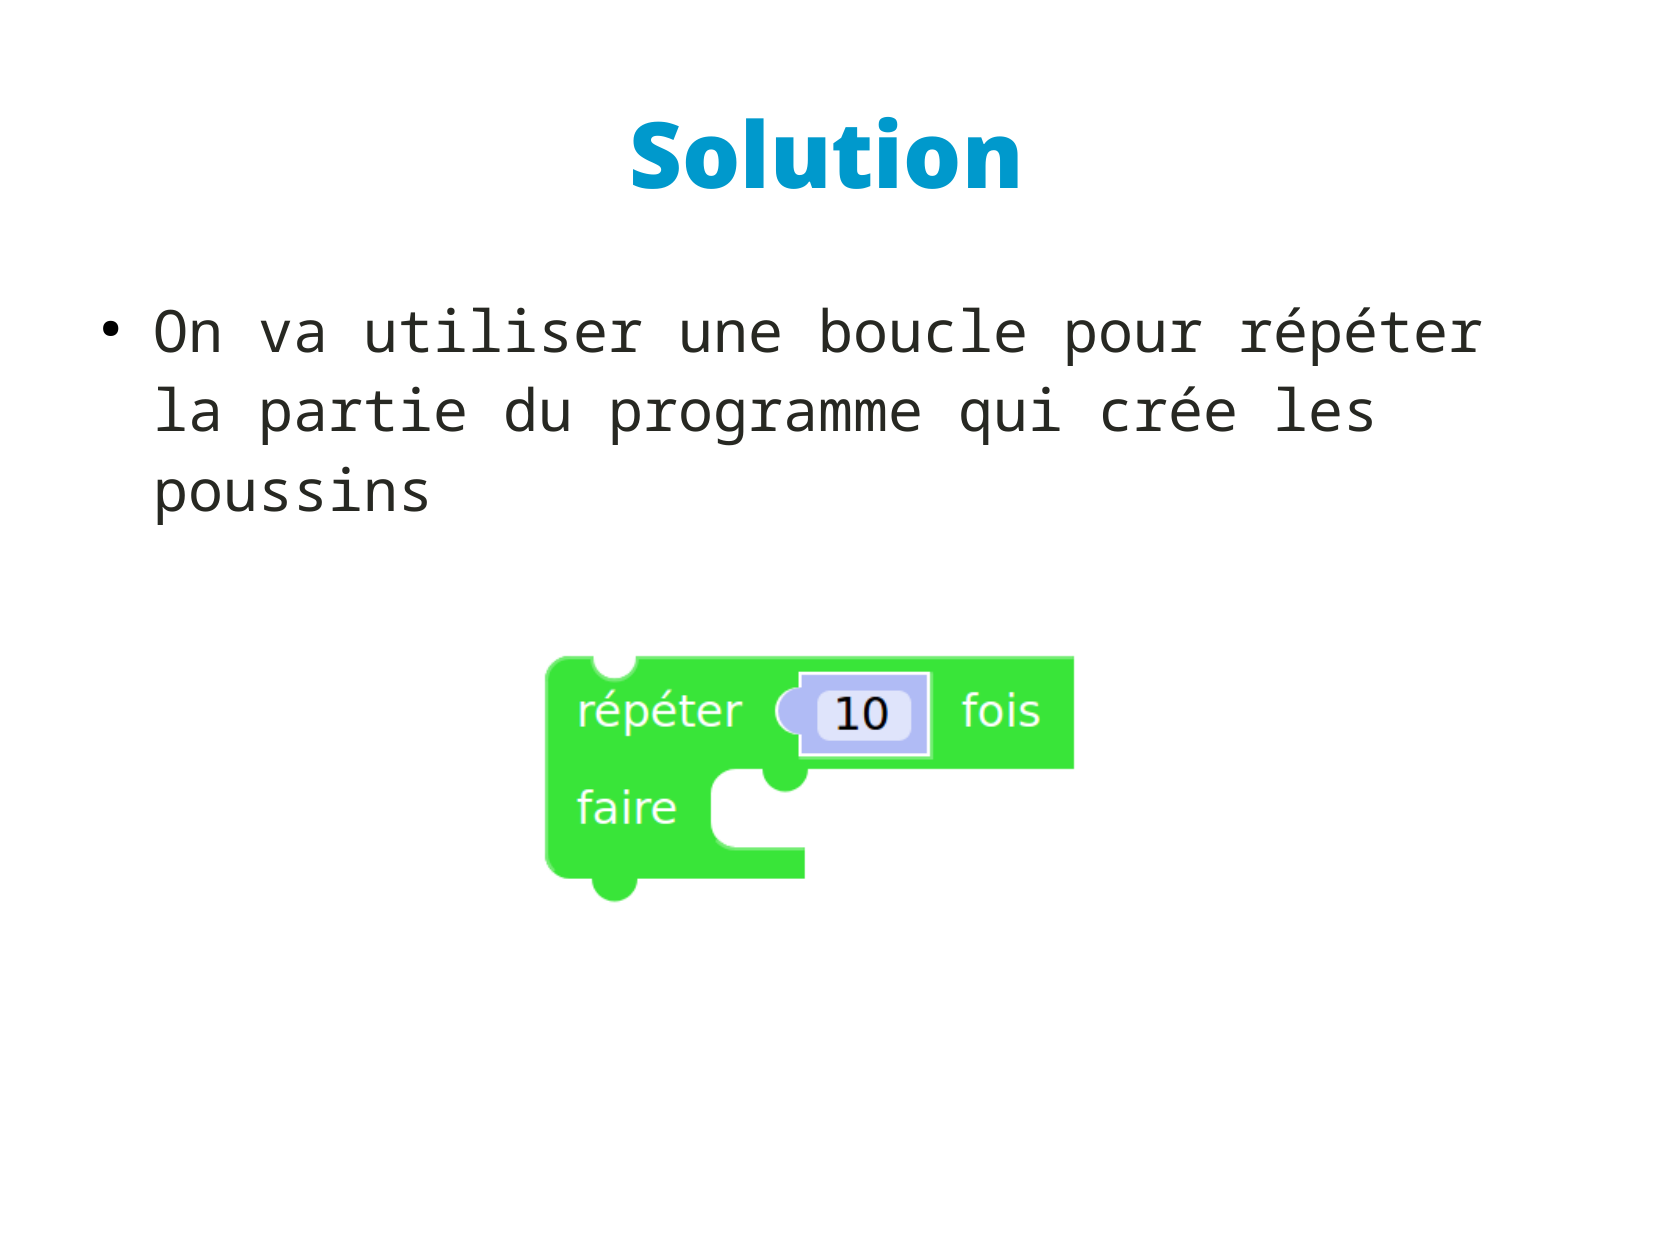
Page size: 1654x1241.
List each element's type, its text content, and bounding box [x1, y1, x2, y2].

title Solution [82, 49, 1571, 257]
list On va utiliser une boucle pour répéter la partie du programme qui crée les poussins [82, 290, 1571, 1010]
picture [514, 625, 1140, 926]
